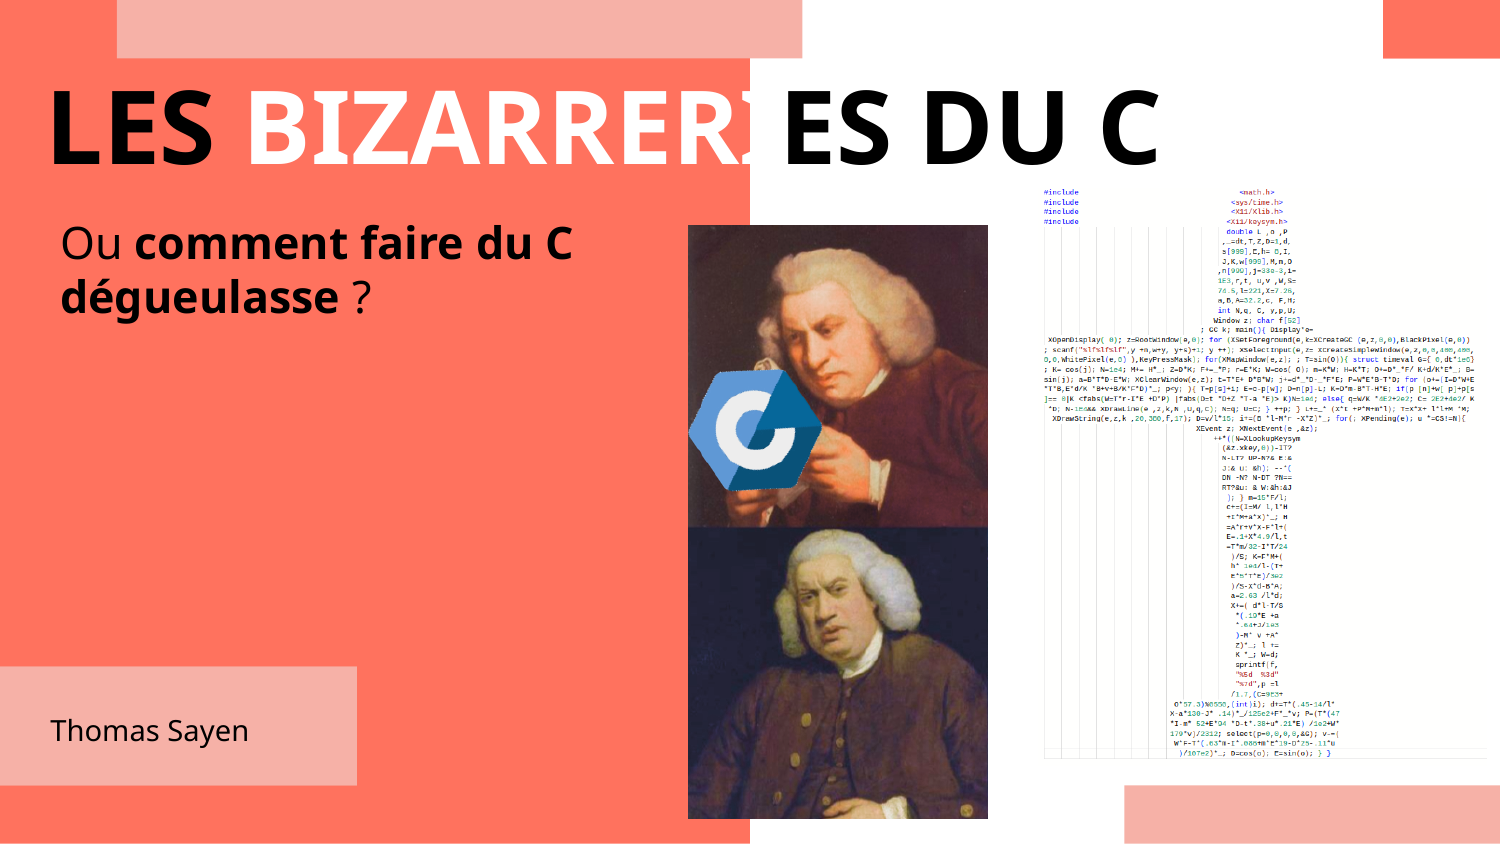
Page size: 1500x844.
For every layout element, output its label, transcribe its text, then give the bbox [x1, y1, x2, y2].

text_box Thomas Sayen [35, 697, 322, 755]
picture [688, 225, 988, 819]
title LES BIZARRERIES DU C [30, 5, 1405, 201]
subtitle Ou comment faire du C dégueulasse ? [45, 200, 664, 319]
picture [1038, 188, 1487, 766]
text_box [0, 666, 357, 786]
